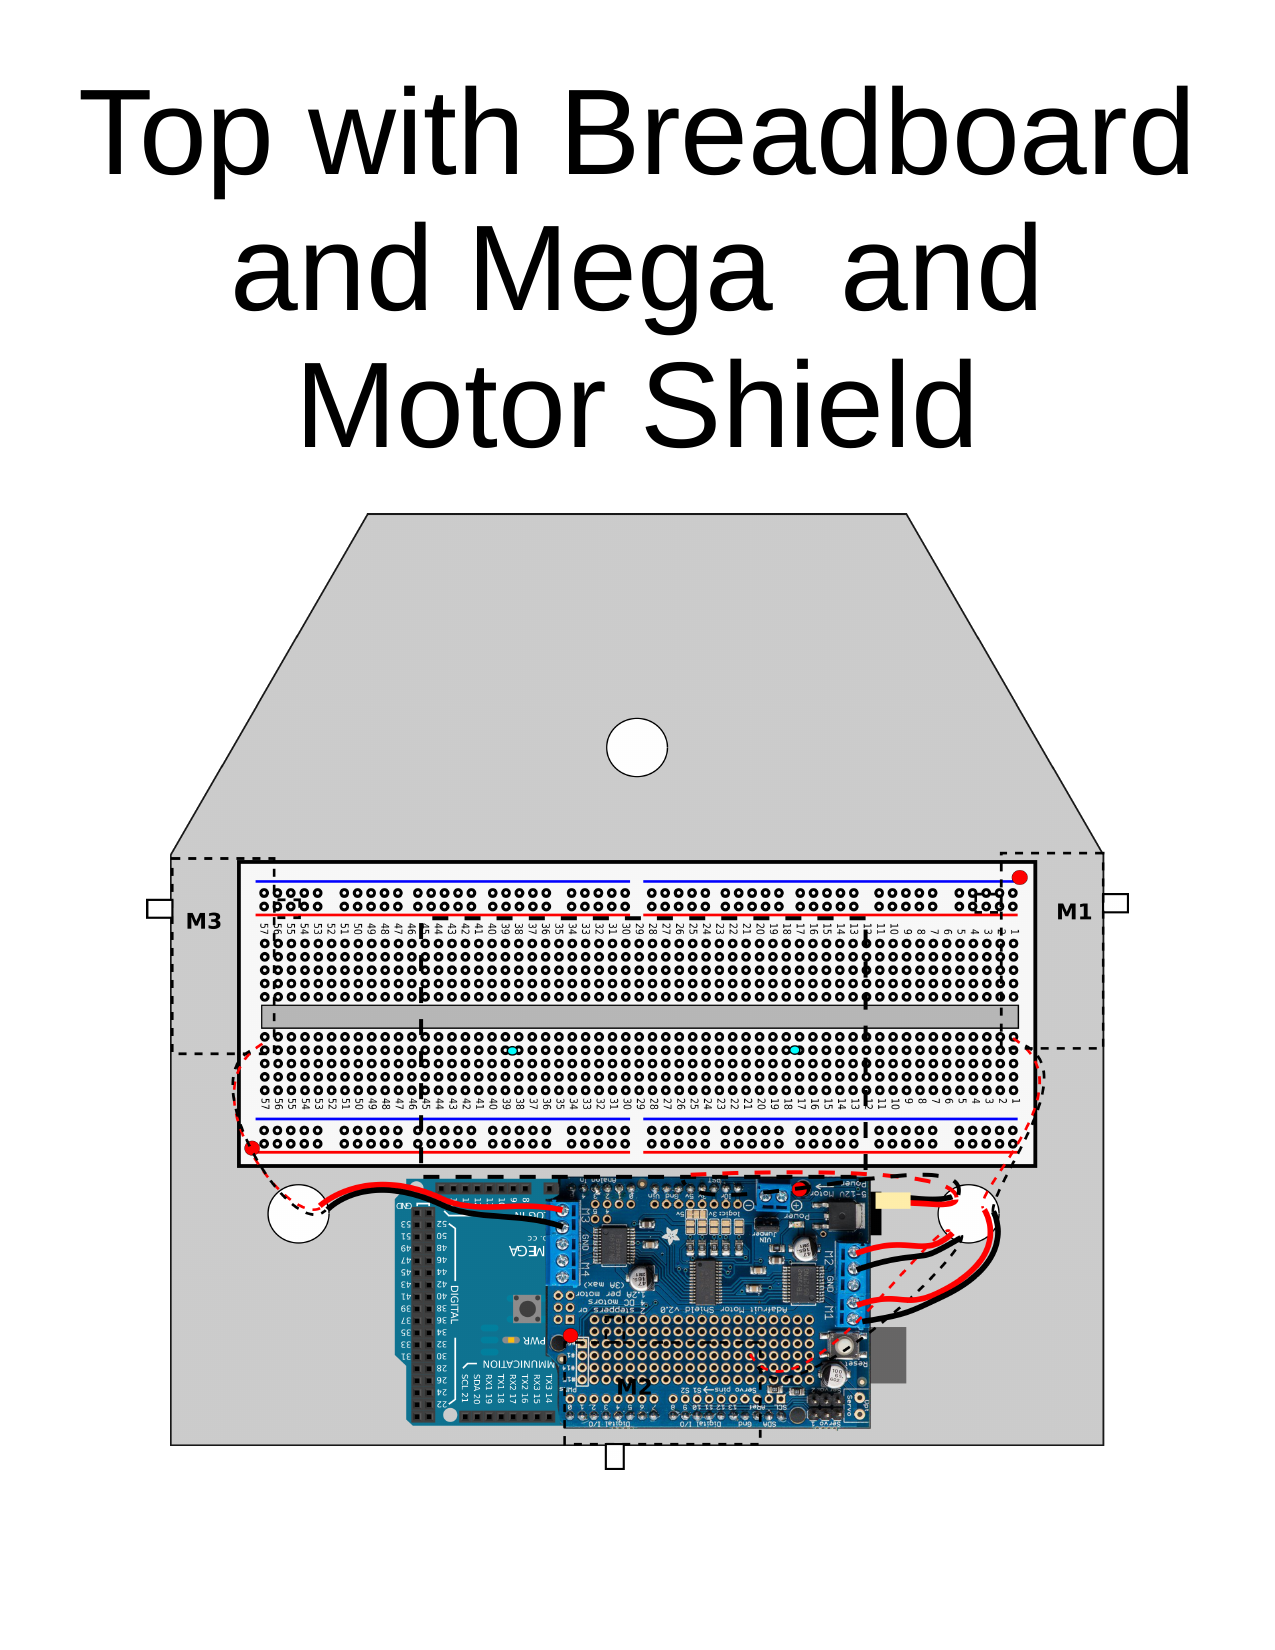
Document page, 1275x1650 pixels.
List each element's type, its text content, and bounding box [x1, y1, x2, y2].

picture [146, 513, 1129, 1471]
title Top with Breadboard and Mega and Motor Shield [63, 64, 1212, 473]
